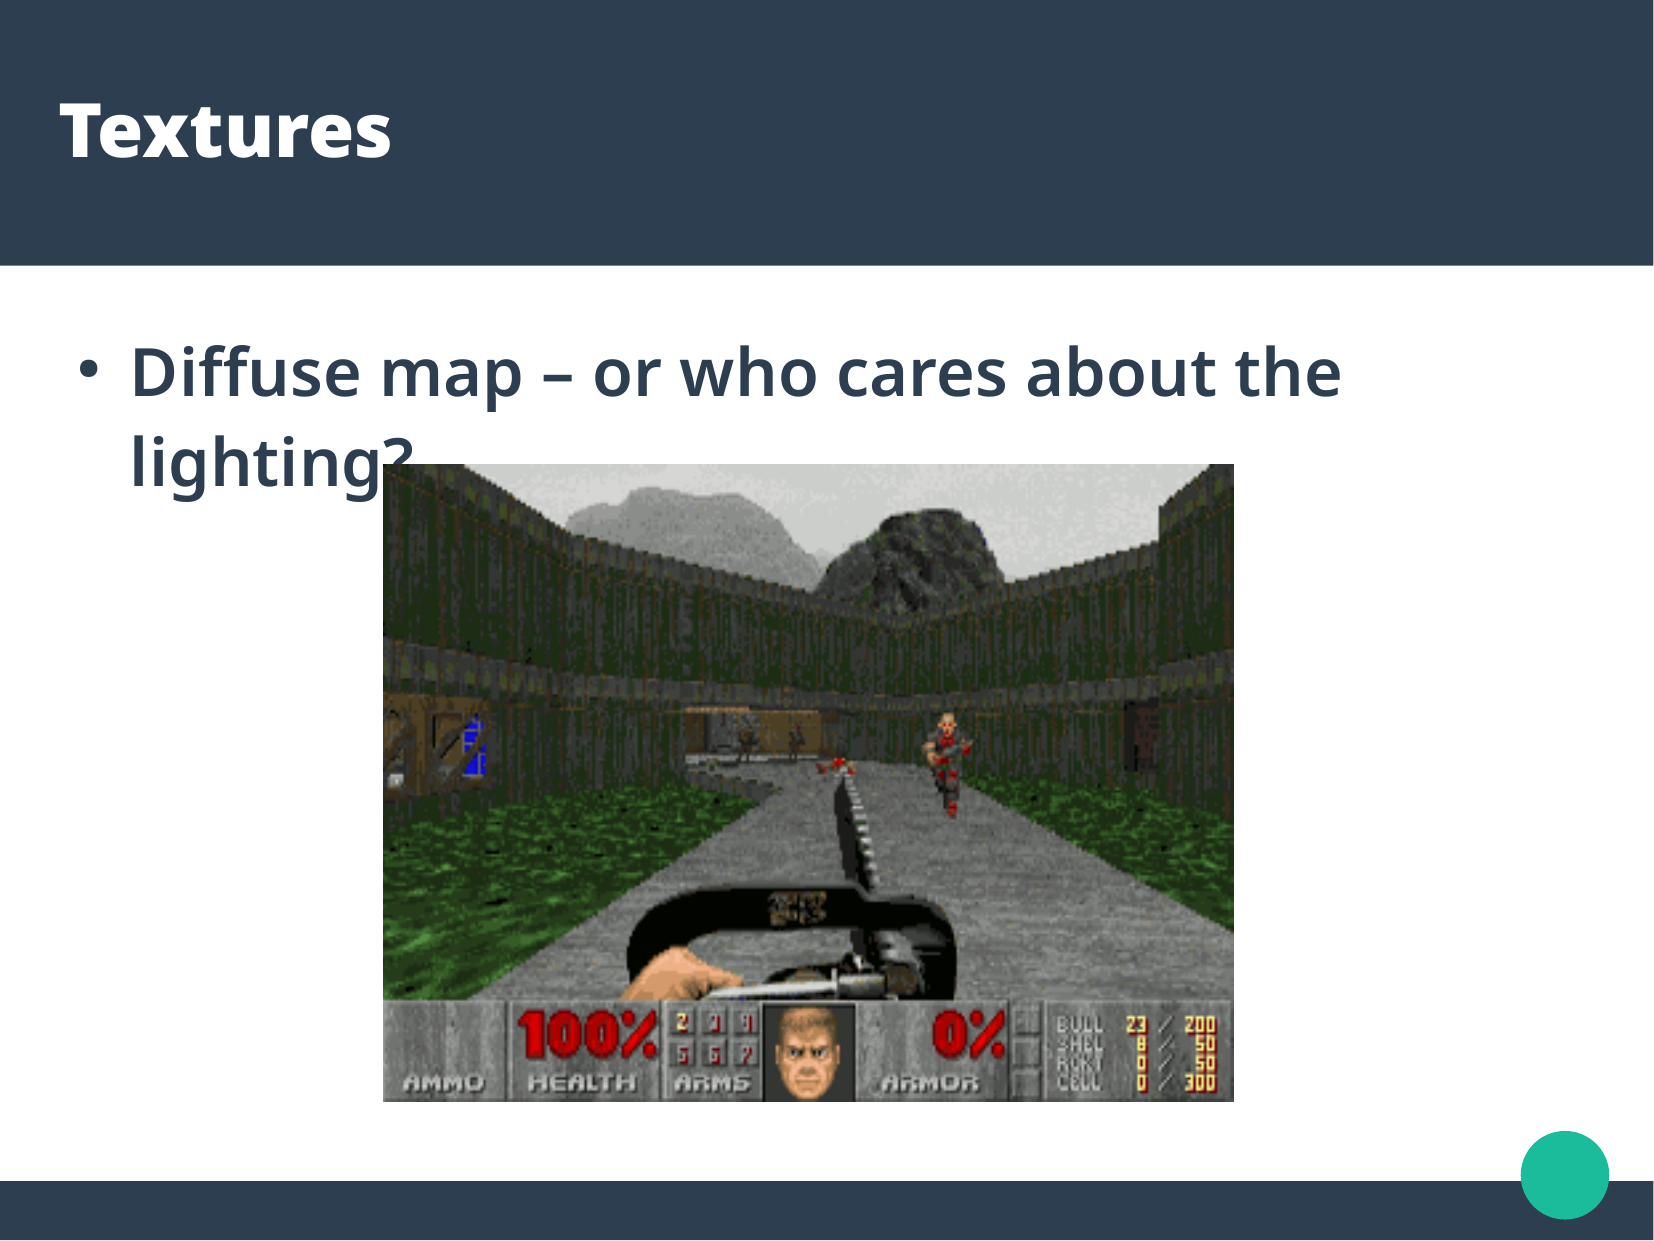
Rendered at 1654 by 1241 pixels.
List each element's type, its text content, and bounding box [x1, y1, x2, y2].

picture [383, 464, 1234, 1102]
list Diffuse map – or who cares about the lighting? [59, 324, 1595, 1152]
title Textures [59, 49, 1595, 207]
